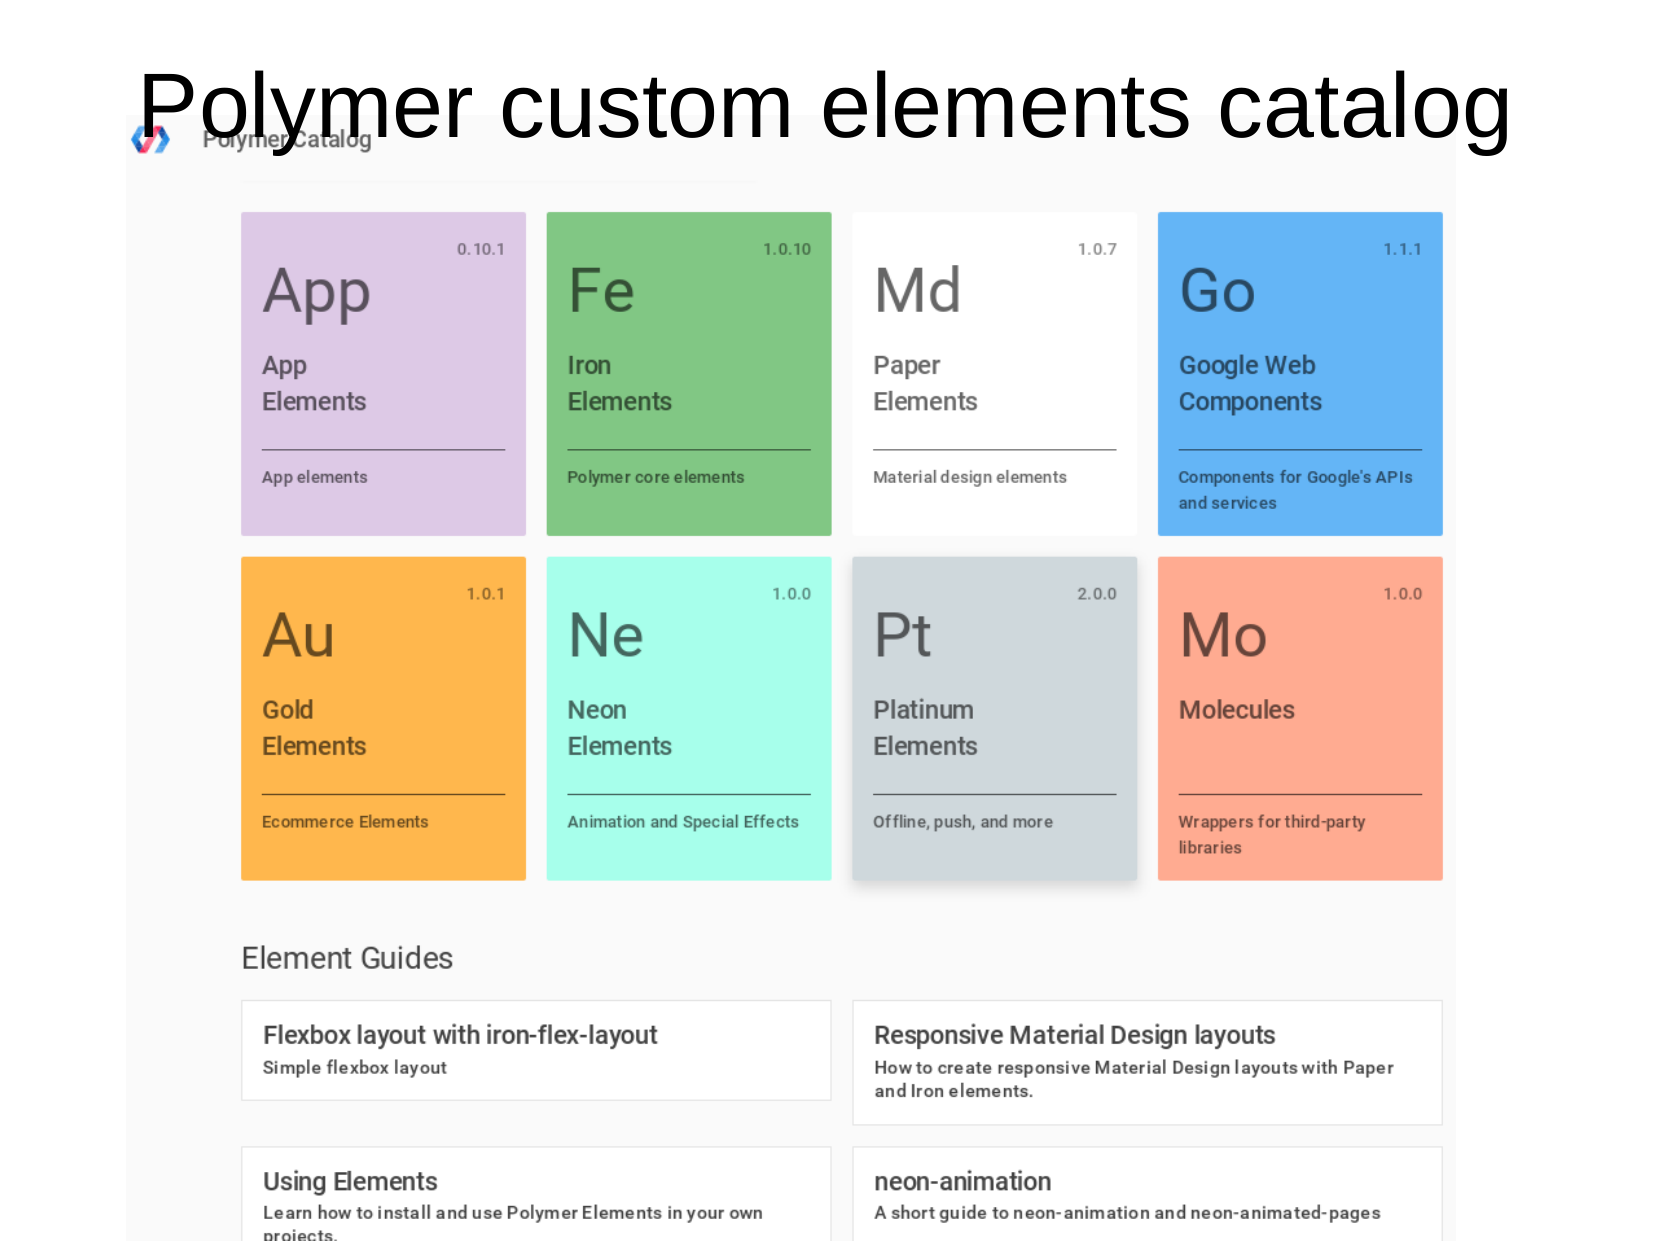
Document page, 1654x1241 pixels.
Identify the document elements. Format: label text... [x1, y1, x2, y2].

title Polymer custom elements catalog [82, 2, 1571, 210]
picture [126, 210, 1456, 1241]
